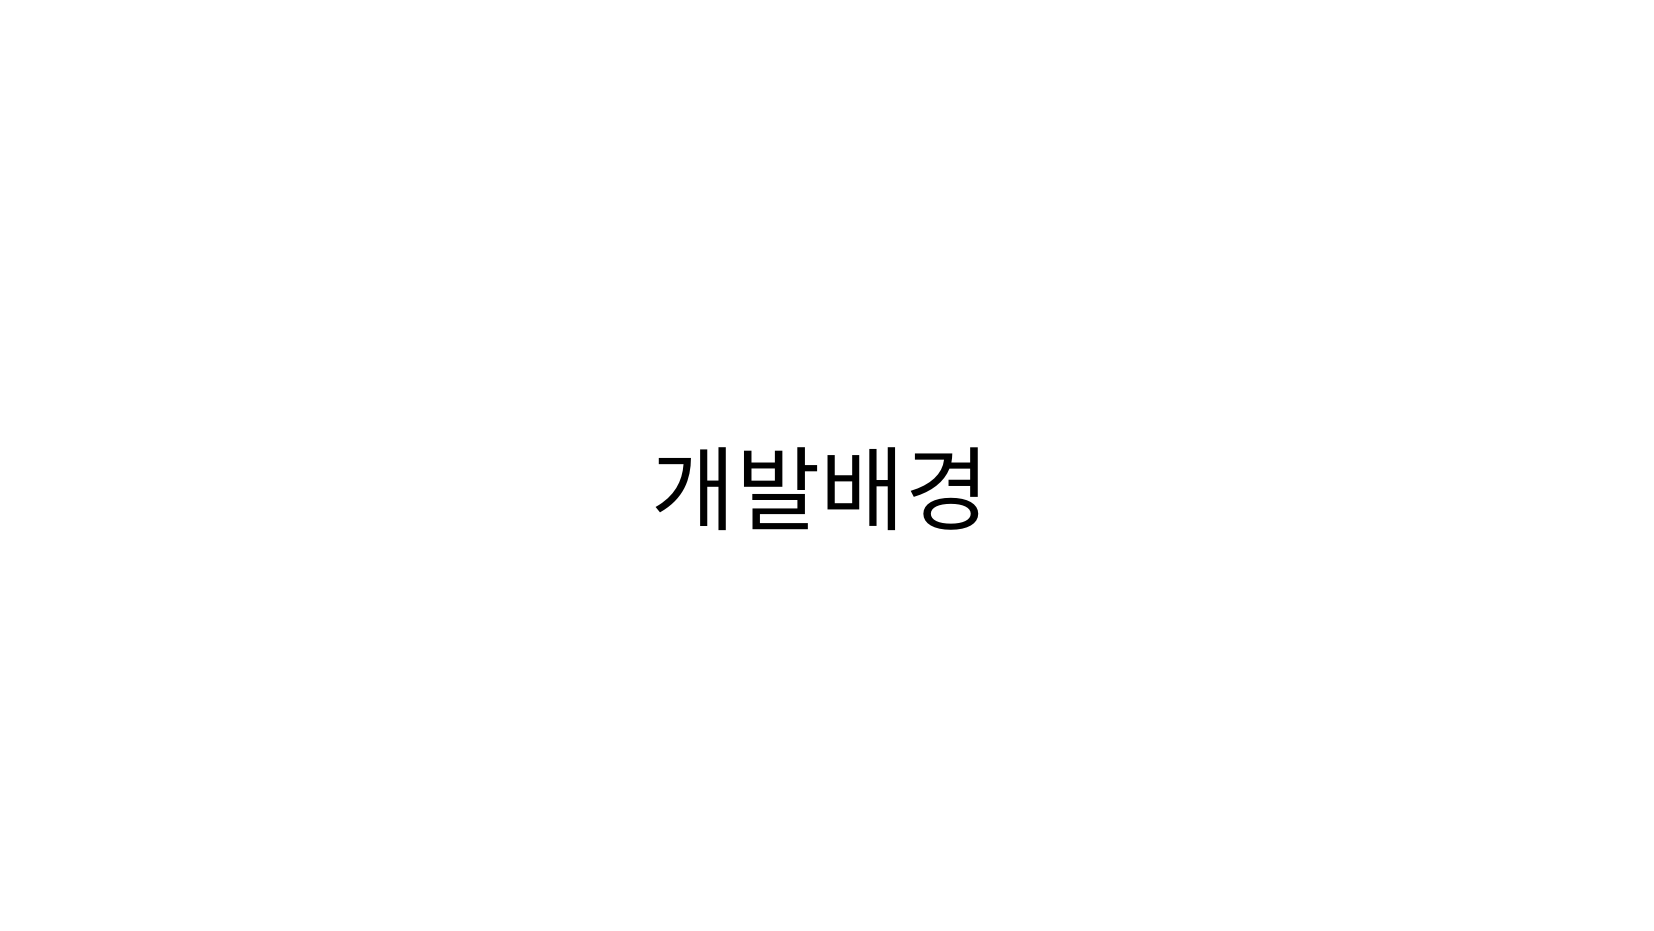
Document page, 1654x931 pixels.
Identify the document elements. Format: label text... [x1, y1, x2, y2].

title 개발배경 [76, 405, 1565, 562]
